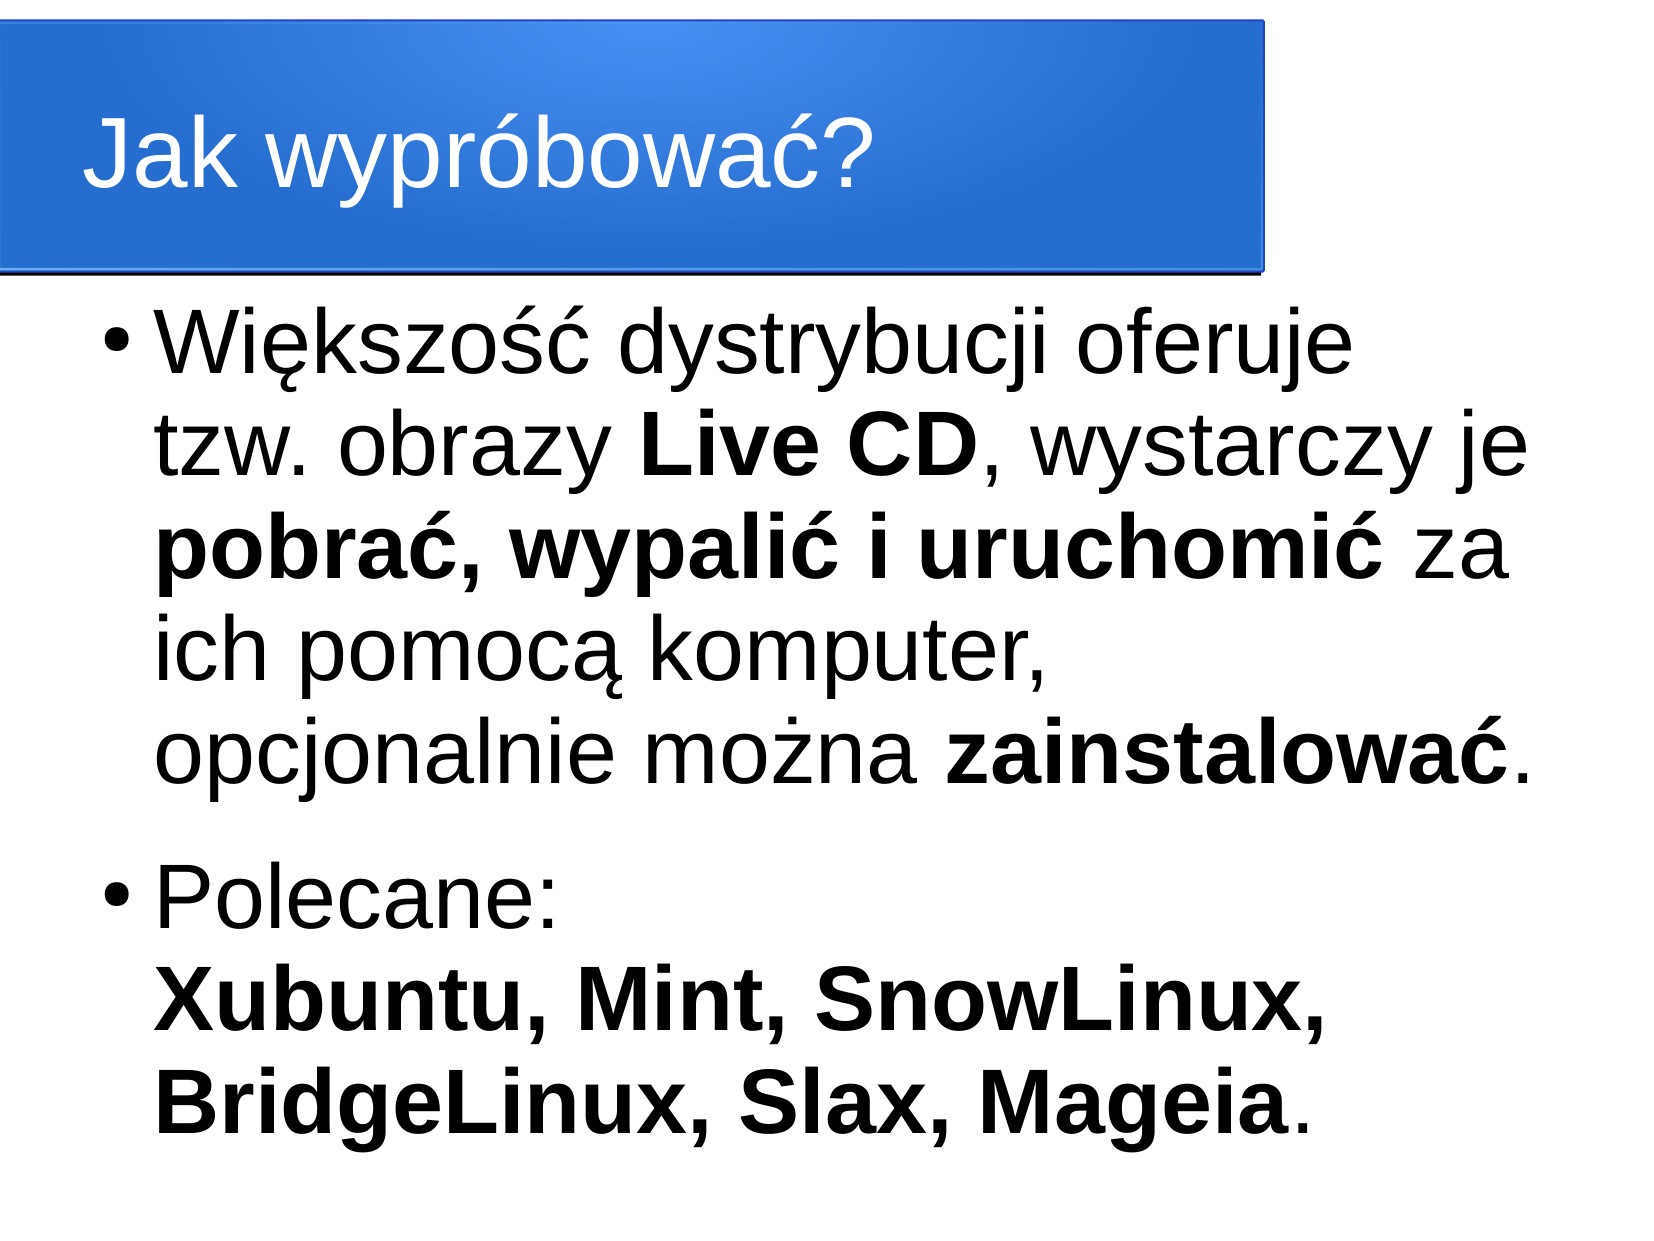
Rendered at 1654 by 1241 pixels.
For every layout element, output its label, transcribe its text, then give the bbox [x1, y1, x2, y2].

list Większość dystrybucji oferuje tzw. obrazy Live CD, wystarczy je pobrać, wypalić i uruchomić za ich pomocą komputer, opcjonalnie można zainstalować. Polecane: Xubuntu, Mint, SnowLinux, BridgeLinux, Slax, Mageia. [82, 290, 1538, 1217]
title Jak wypróbować? [82, 49, 1250, 257]
